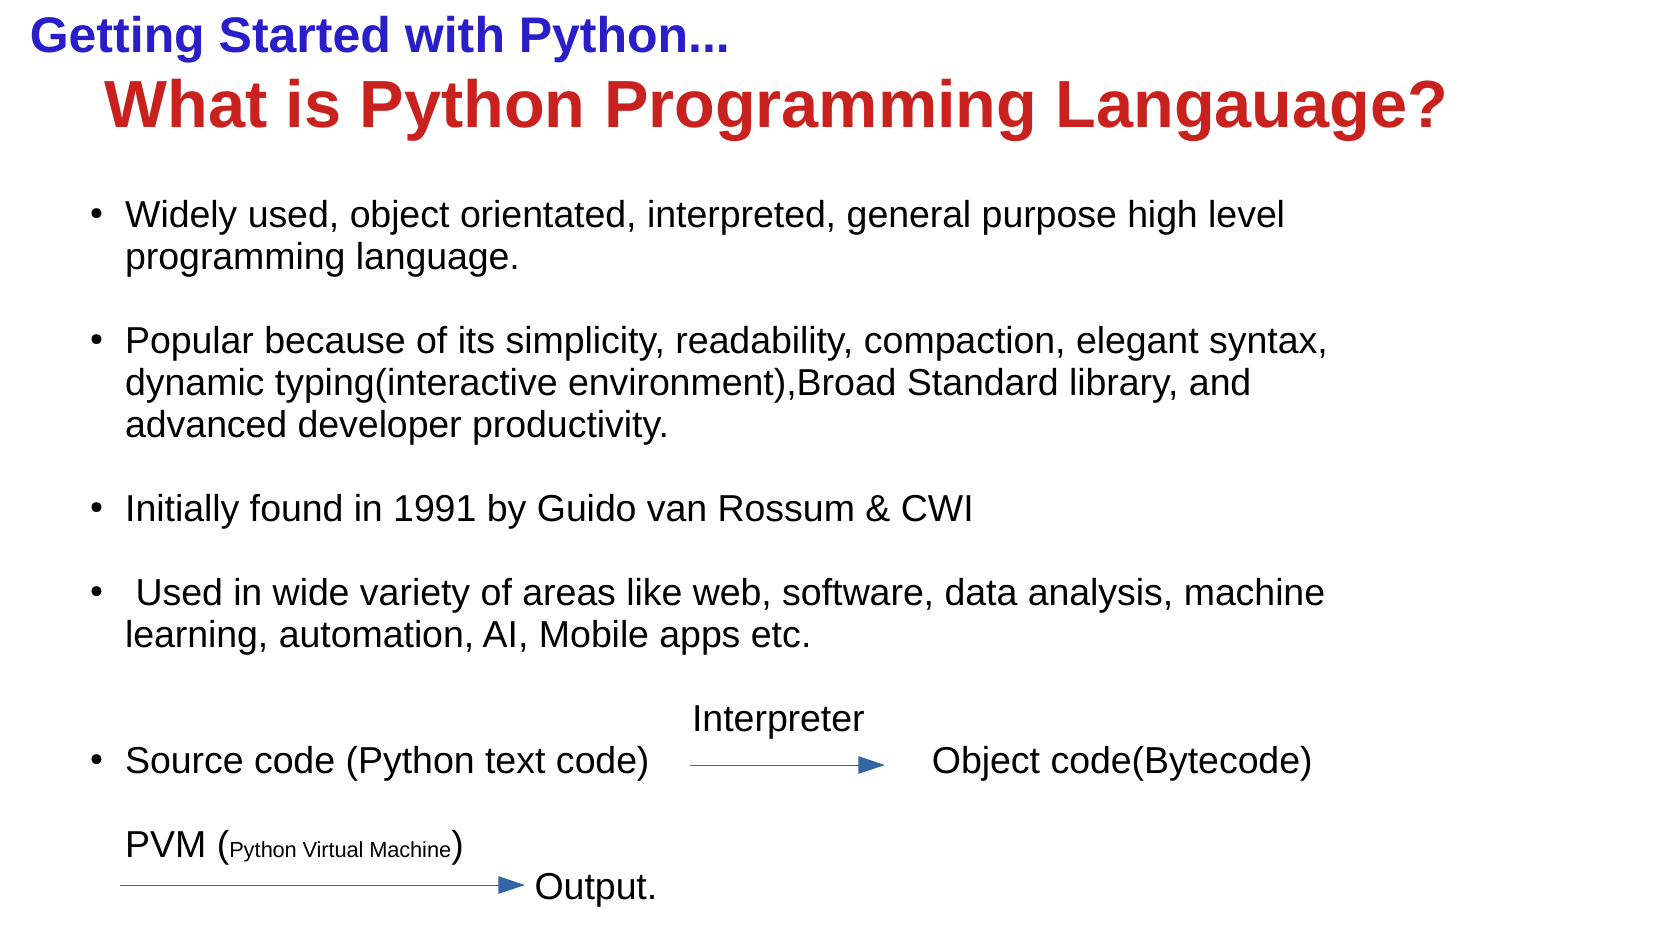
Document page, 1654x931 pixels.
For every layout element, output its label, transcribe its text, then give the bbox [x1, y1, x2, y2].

text_box What is Python Programming Langauage? [90, 60, 1486, 224]
text_box Getting Started with Python... [15, 0, 751, 91]
text_box Widely used, object orientated, interpreted, general purpose high level programming language. Popular because of its simplicity, readability, compaction, elegant syntax, dynamic typing(interactive environment),Broad Standard library, and advanced developer productivity. Initially found in 1991 by Guido van Rossum & CWI Used in wide variety of areas like web, software, data analysis, machine learning, automation, AI, Mobile apps etc. Interpreter Source code (Python text code) Object code(Bytecode) PVM (Python Virtual Machine) Output. [75, 186, 1351, 916]
